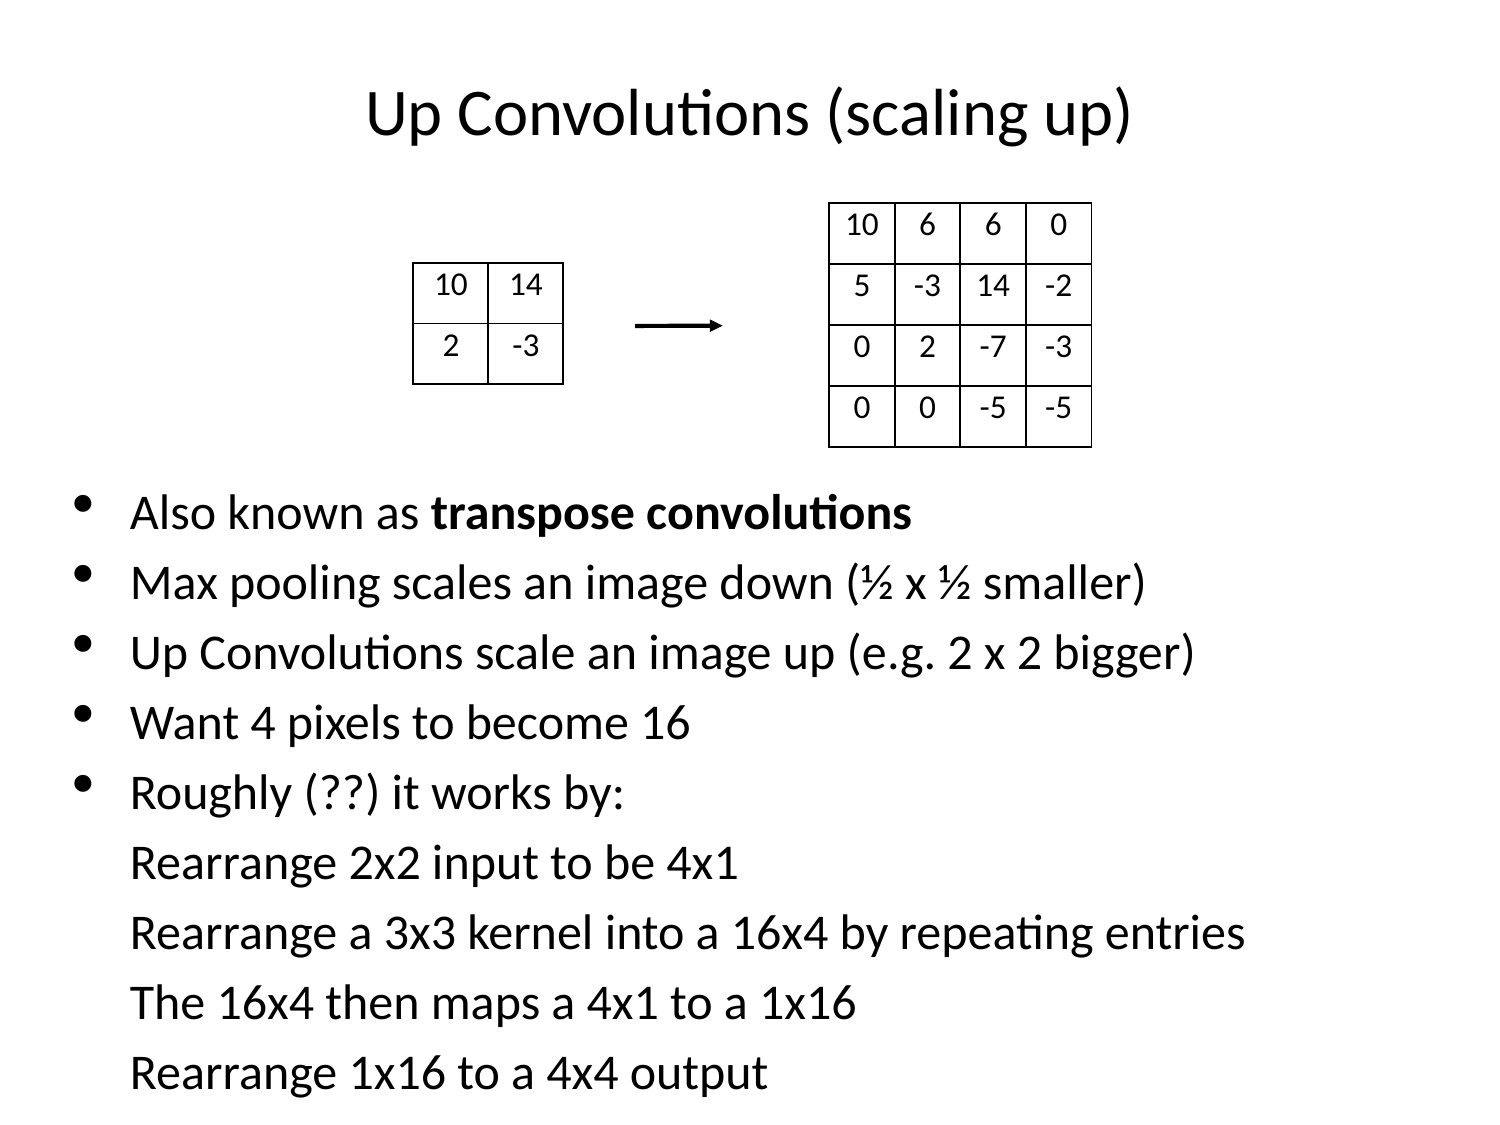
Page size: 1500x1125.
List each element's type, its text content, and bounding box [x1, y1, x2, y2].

table_cell 14 [961, 265, 1025, 324]
table_header 10 [830, 204, 894, 263]
table_cell -7 [961, 326, 1025, 385]
table_cell -3 [489, 324, 562, 383]
table_cell 0 [896, 387, 959, 446]
table_cell 2 [414, 324, 487, 383]
text_box Up Convolutions (scaling up) [75, 45, 1425, 172]
table_header 14 [489, 264, 562, 323]
table_cell -3 [896, 265, 959, 324]
table_header 10 [414, 264, 487, 323]
table_header 6 [896, 204, 959, 263]
table_header 6 [961, 204, 1025, 263]
table_cell -5 [961, 387, 1025, 446]
table_cell 0 [830, 387, 894, 446]
table_cell -3 [1027, 326, 1091, 385]
table_cell 2 [896, 326, 959, 385]
table_cell -5 [1027, 387, 1091, 446]
table_header 0 [1027, 204, 1091, 263]
table_cell 5 [830, 265, 894, 324]
table_cell 0 [830, 326, 894, 385]
table_cell -2 [1027, 265, 1091, 324]
text_box Also known as transpose convolutions Max pooling scales an image down (½ x ½ smaller) Up Convolutions scale an image up (e.g. 2 x 2 bigger) Want 4 pixels to become 16 Roughly (??) it works by: Rearrange 2x2 input to be 4x1 Rearrange a 3x3 kernel into a 16x4 by repeating entries The 16x4 then maps a 4x1 to a 1x16 Rearrange 1x16 to a 4x4 output [59, 472, 1477, 1063]
